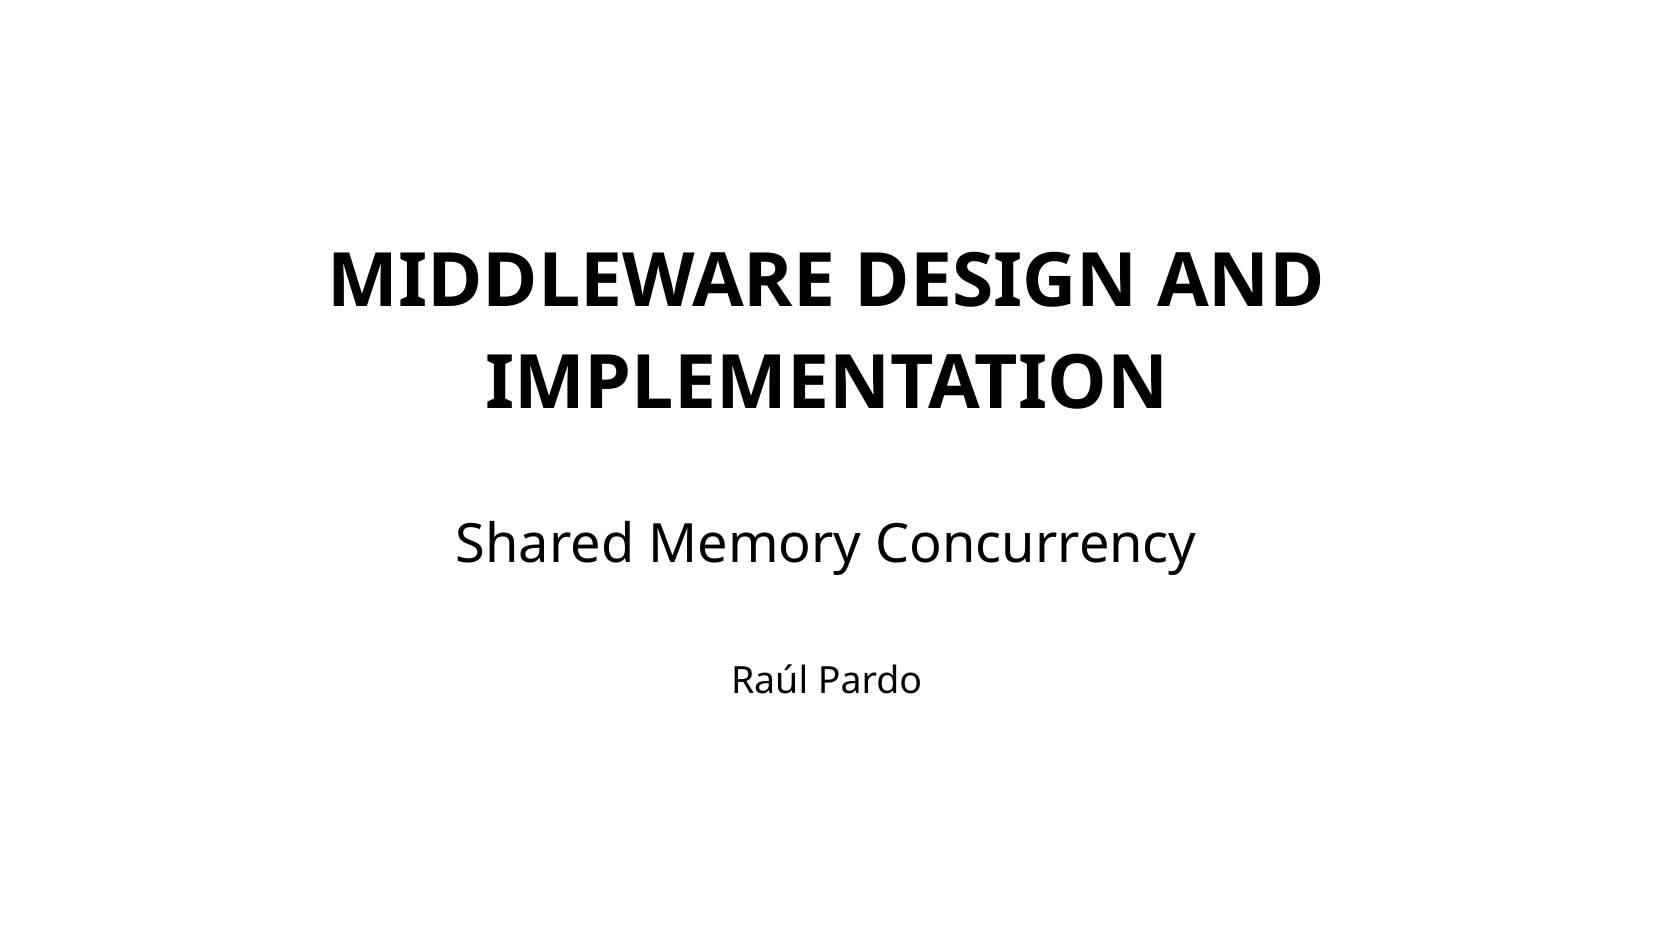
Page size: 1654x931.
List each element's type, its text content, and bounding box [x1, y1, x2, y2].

subtitle MIDDLEWARE DESIGN AND IMPLEMENTATION Shared Memory Concurrency Raúl Pardo [82, 195, 1571, 735]
